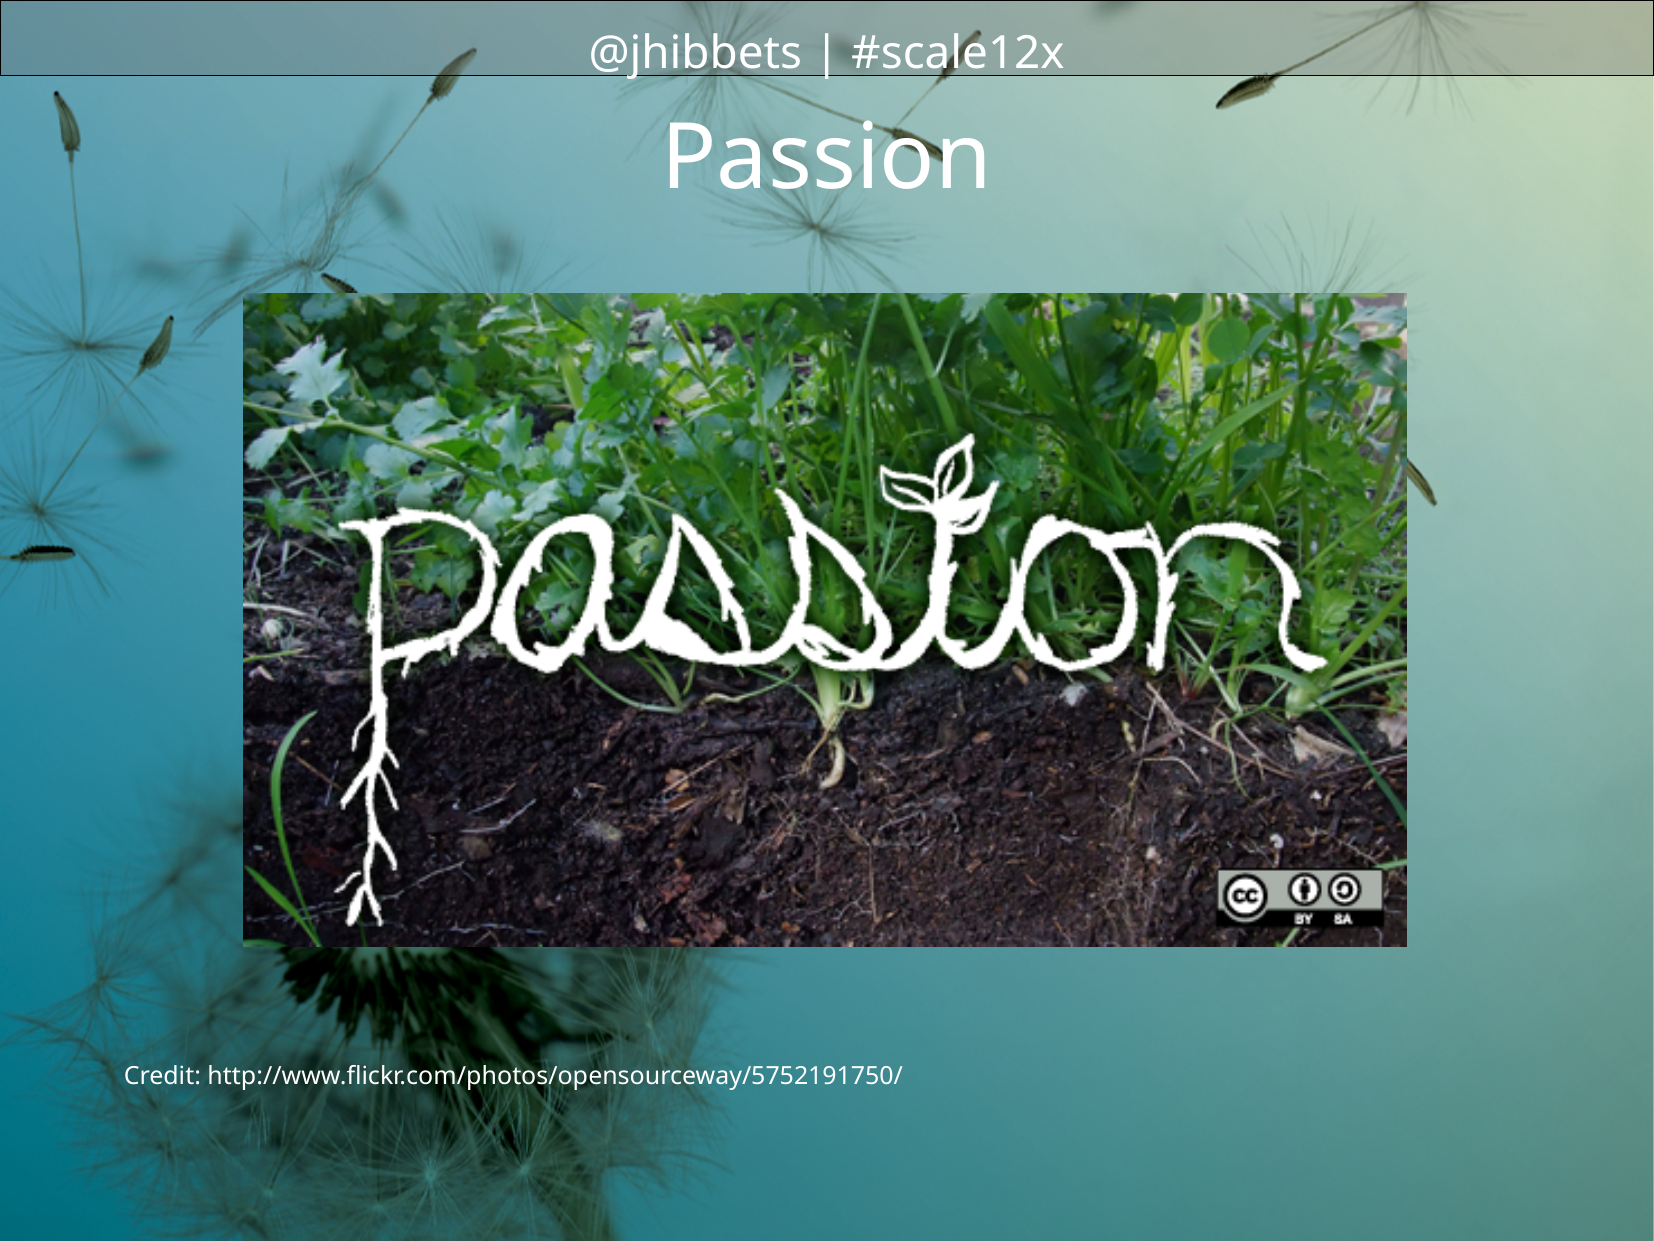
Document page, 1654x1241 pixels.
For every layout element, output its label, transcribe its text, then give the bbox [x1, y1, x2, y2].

picture [0, 76, 1654, 1241]
title Passion [82, 49, 1571, 257]
text_box Credit: http://www.flickr.com/photos/opensourceway/5752191750/ [109, 1050, 917, 1094]
